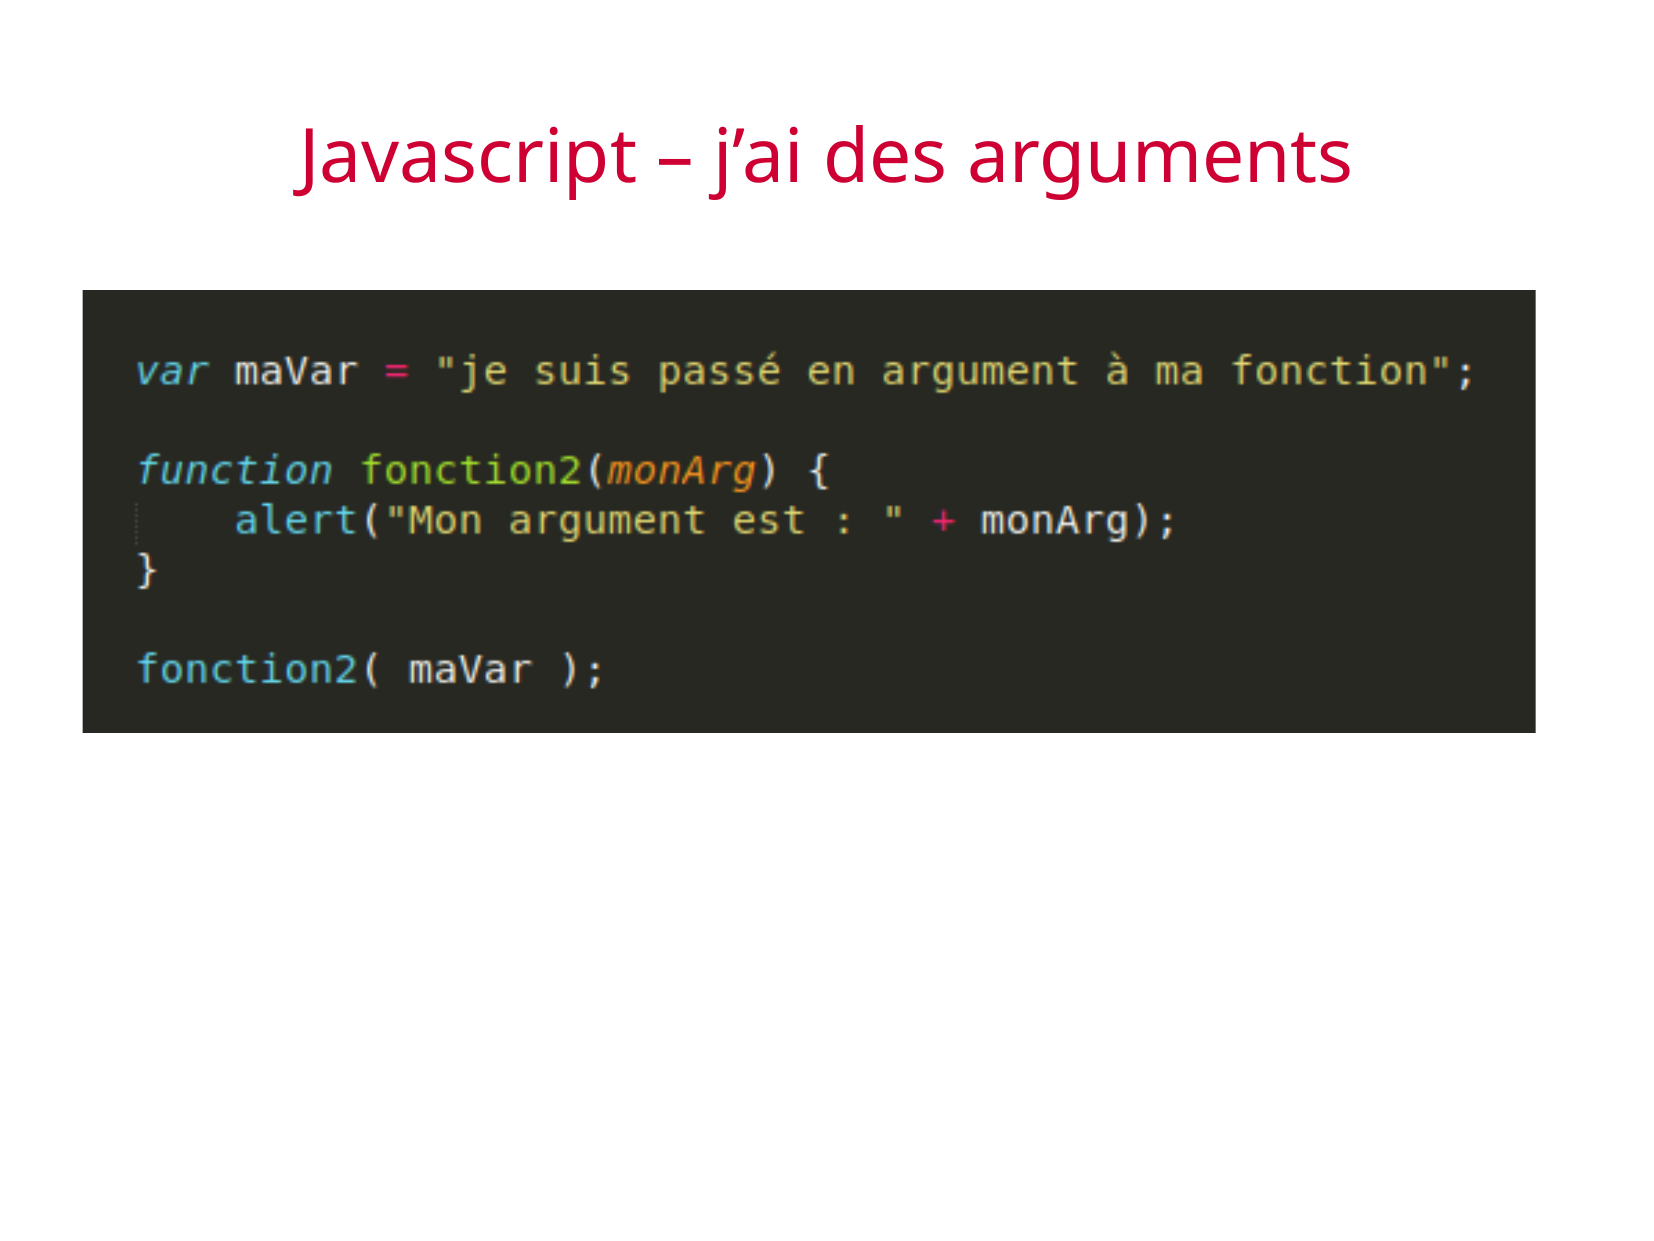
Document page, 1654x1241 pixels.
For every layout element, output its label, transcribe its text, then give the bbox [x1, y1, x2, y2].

title Javascript – j’ai des arguments [82, 49, 1571, 257]
picture [82, 290, 1536, 733]
list [82, 290, 1571, 1010]
